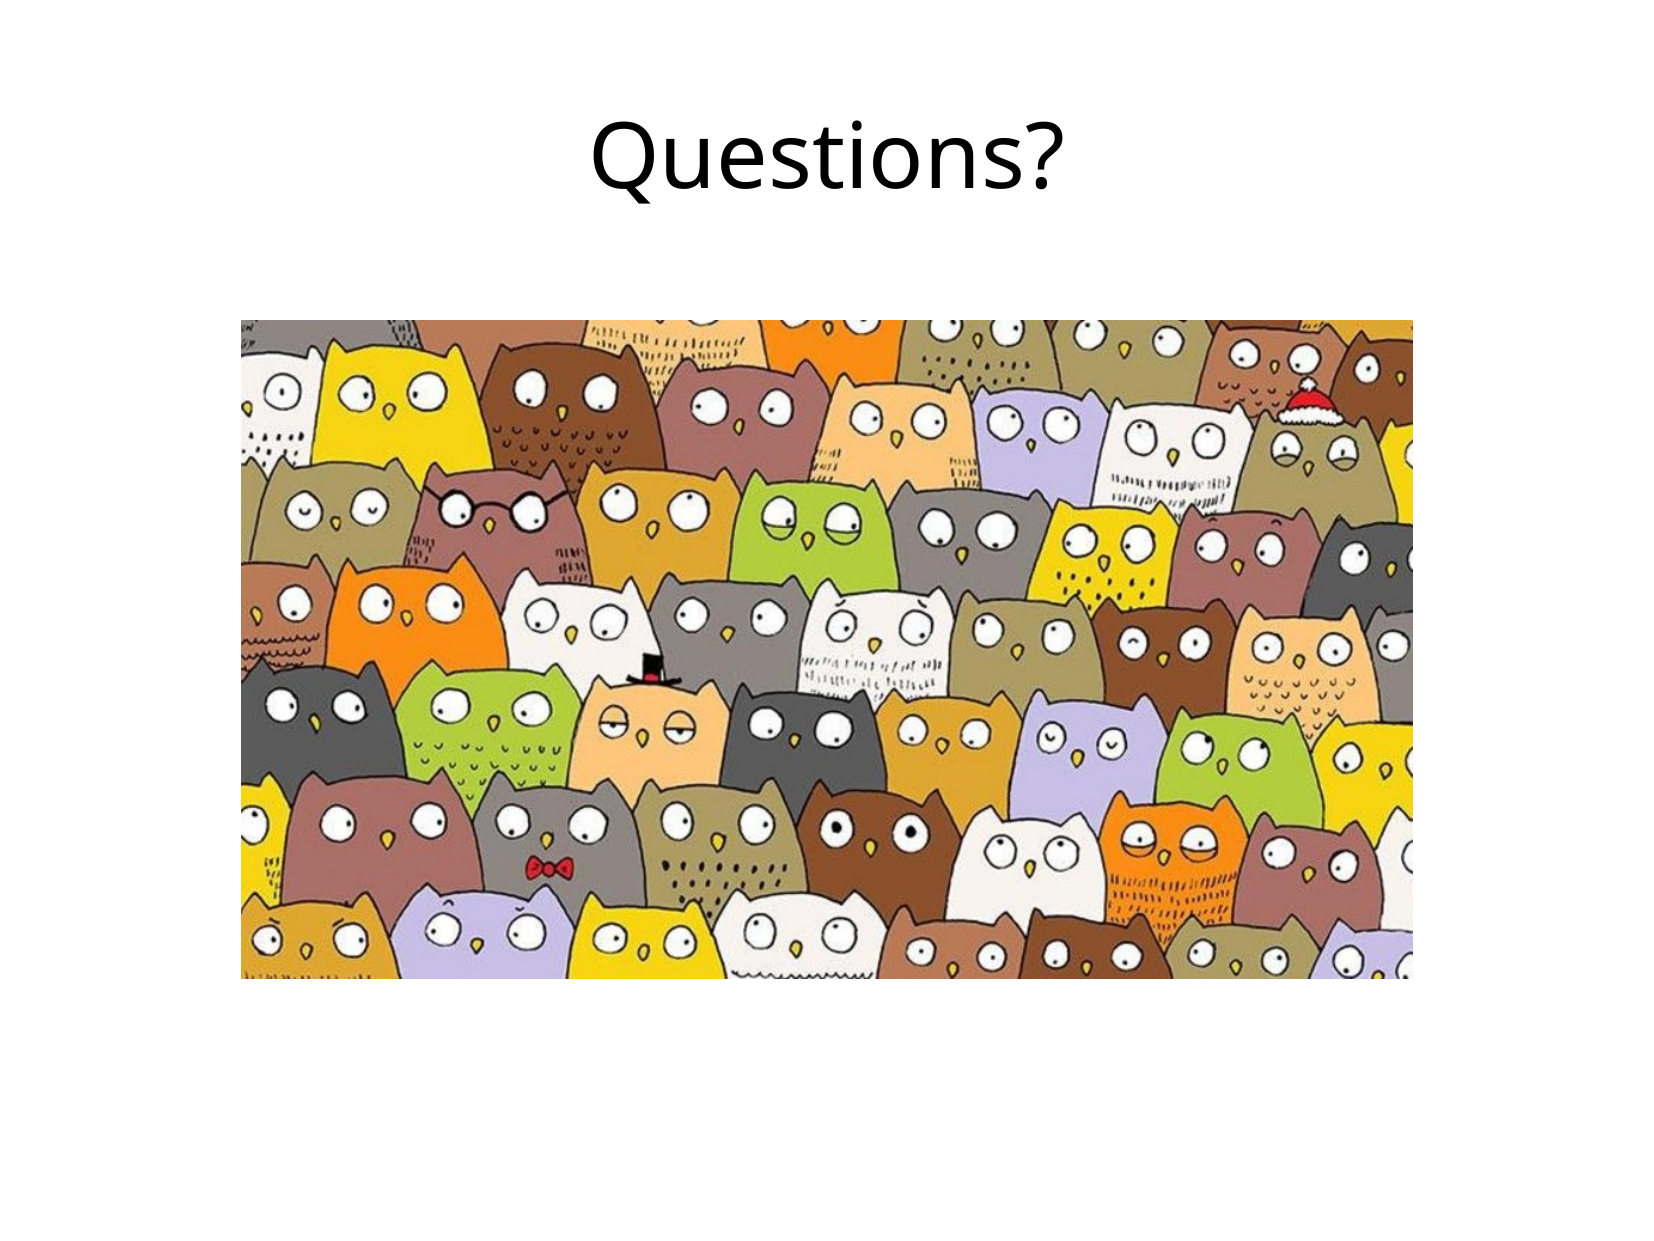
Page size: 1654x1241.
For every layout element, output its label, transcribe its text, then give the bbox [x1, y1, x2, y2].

title Questions? [82, 49, 1571, 257]
picture [241, 320, 1413, 979]
